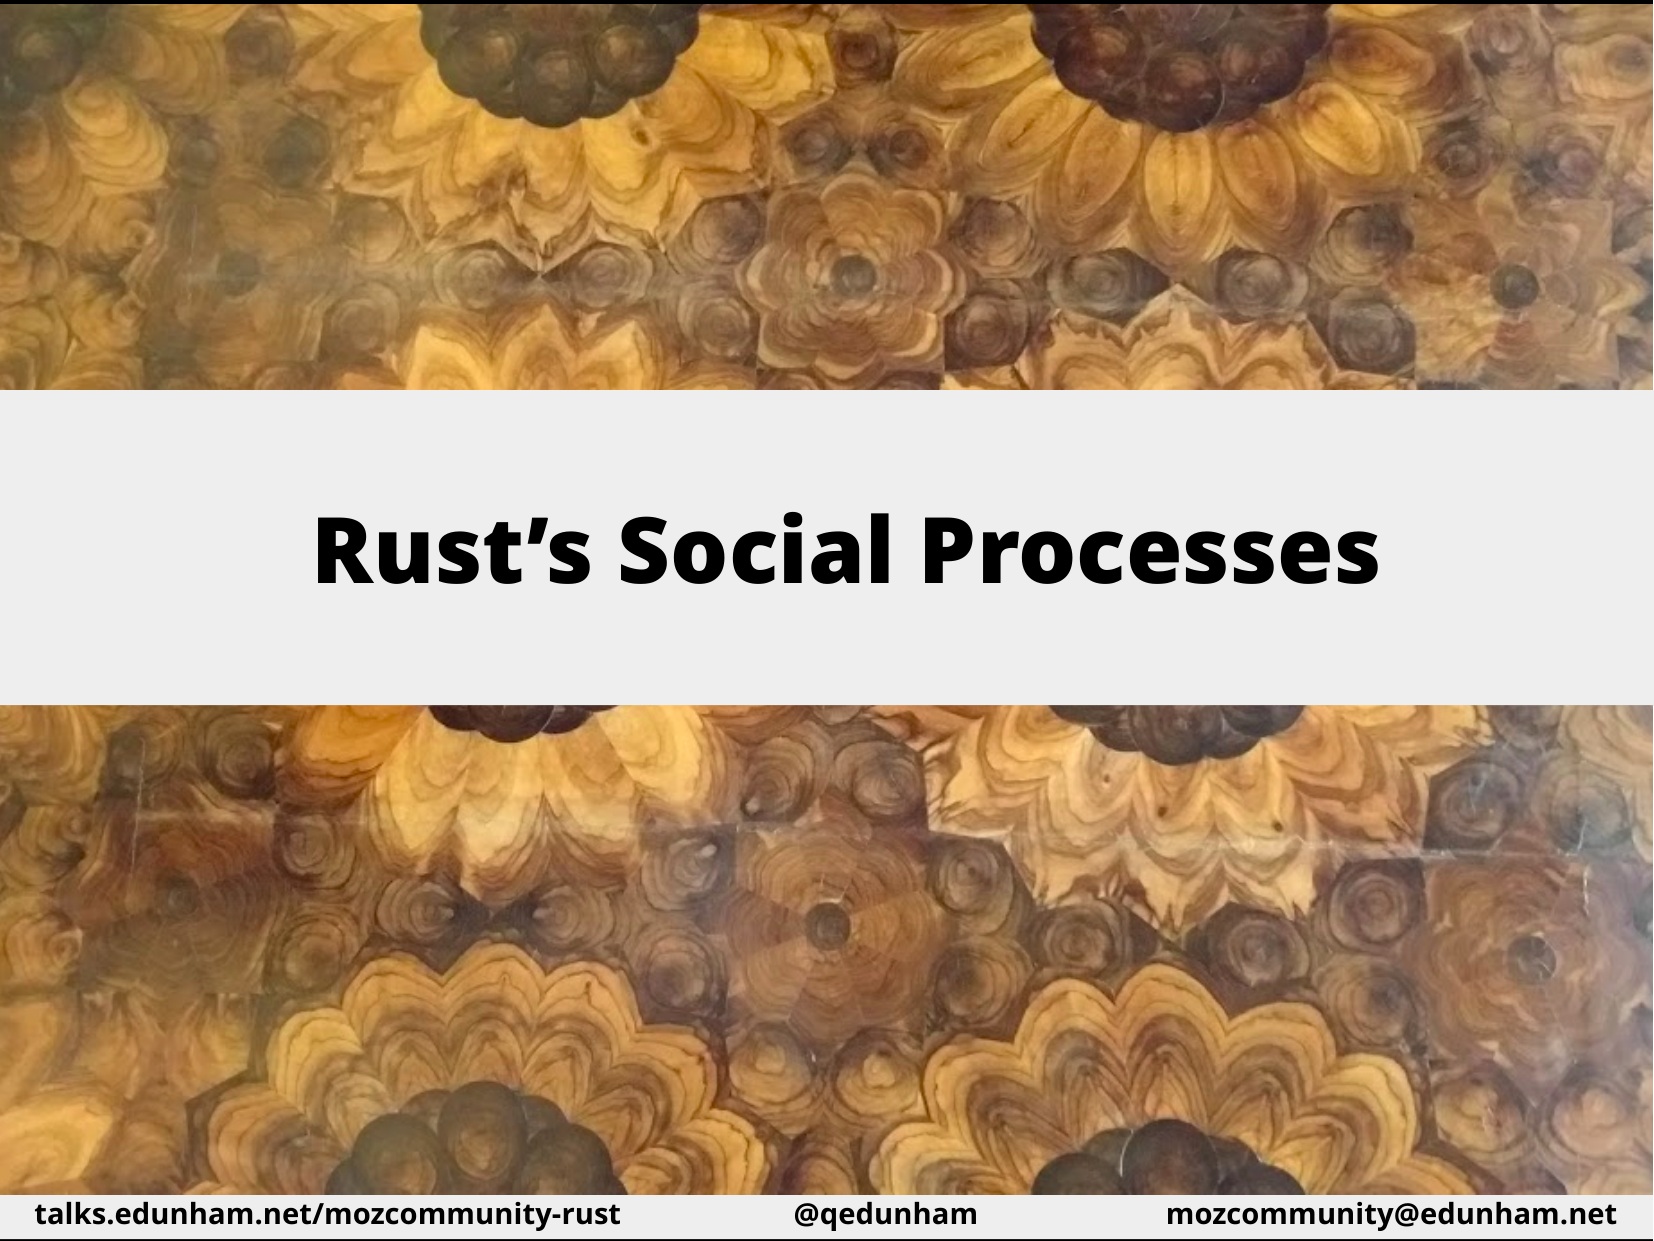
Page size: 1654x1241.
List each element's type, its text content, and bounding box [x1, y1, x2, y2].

picture [0, 706, 1653, 1195]
picture [0, 4, 1653, 390]
title Rust’s Social Processes [0, 390, 1653, 706]
